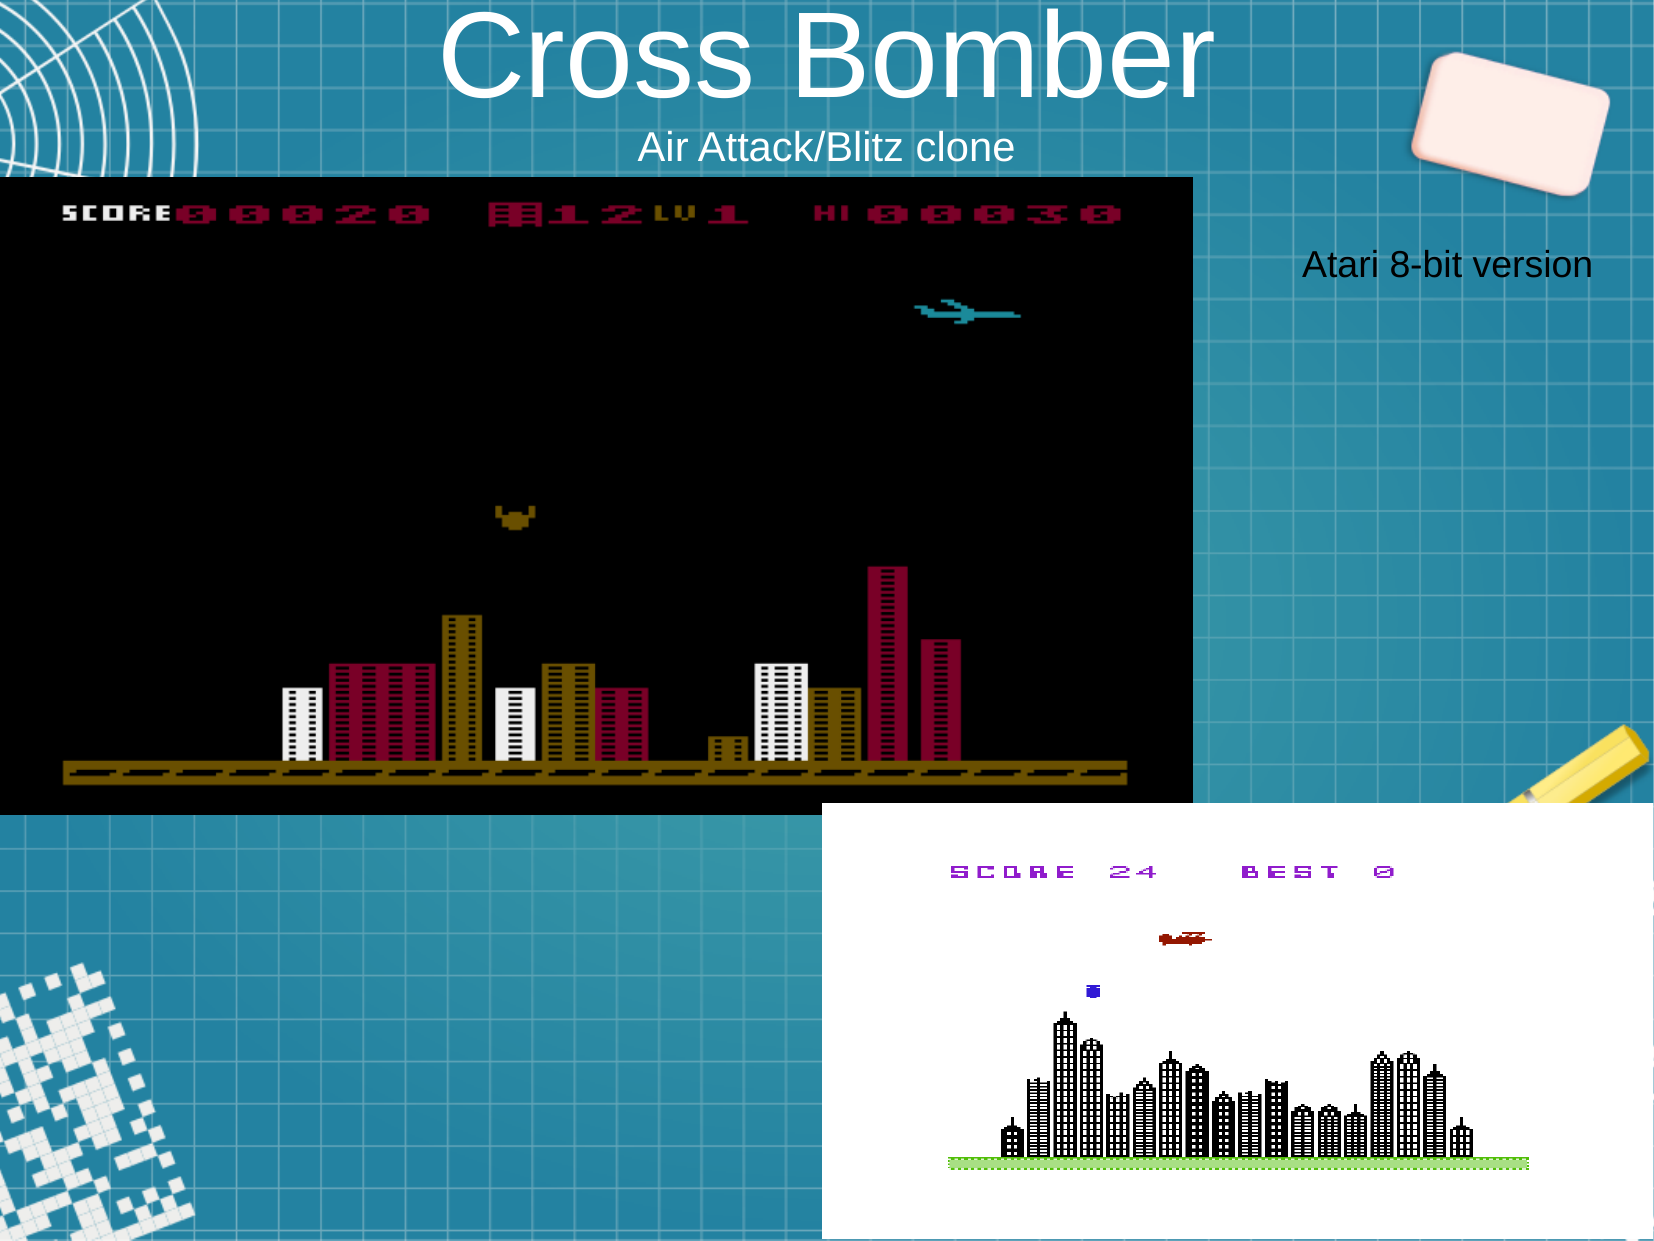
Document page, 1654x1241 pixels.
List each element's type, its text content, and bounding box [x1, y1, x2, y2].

text_box Atari 8-bit version [1287, 236, 1619, 296]
title Cross Bomber Air Attack/Blitz clone [82, 0, 1571, 221]
picture [0, 0, 1654, 1241]
